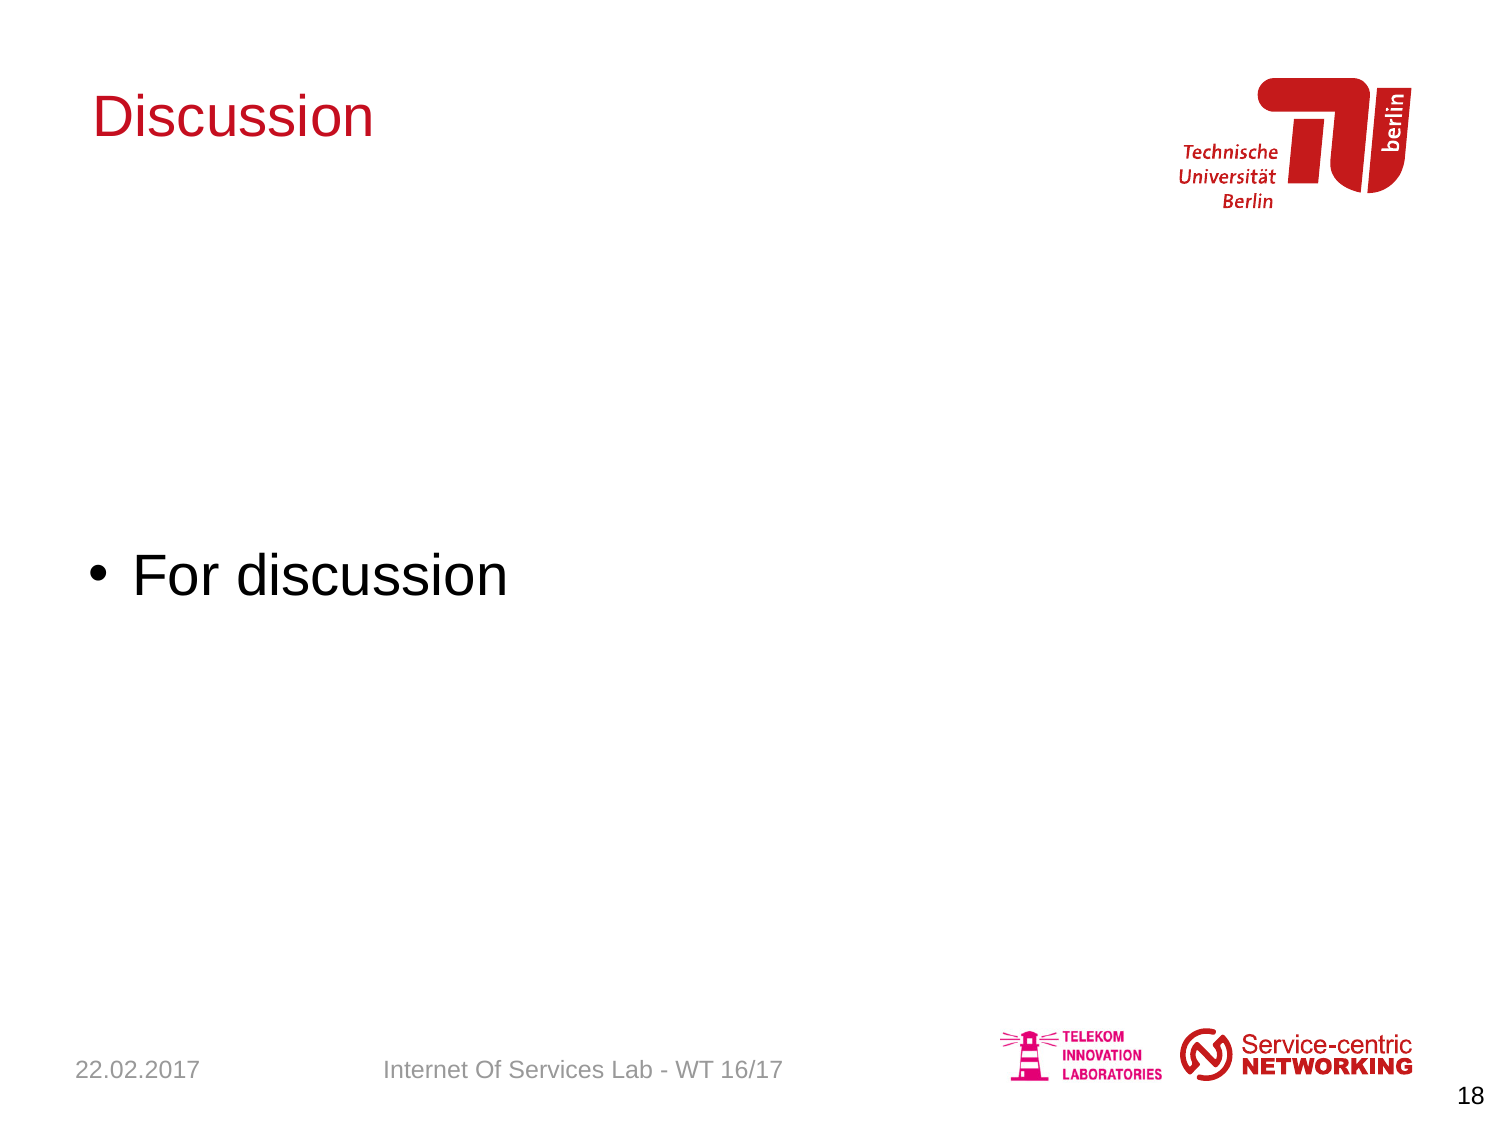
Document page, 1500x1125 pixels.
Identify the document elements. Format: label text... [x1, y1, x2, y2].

picture [1000, 1028, 1162, 1083]
slide_number <number> [1412, 1065, 1500, 1125]
list For discussion [88, 314, 1411, 983]
title Discussion [88, 78, 1152, 212]
